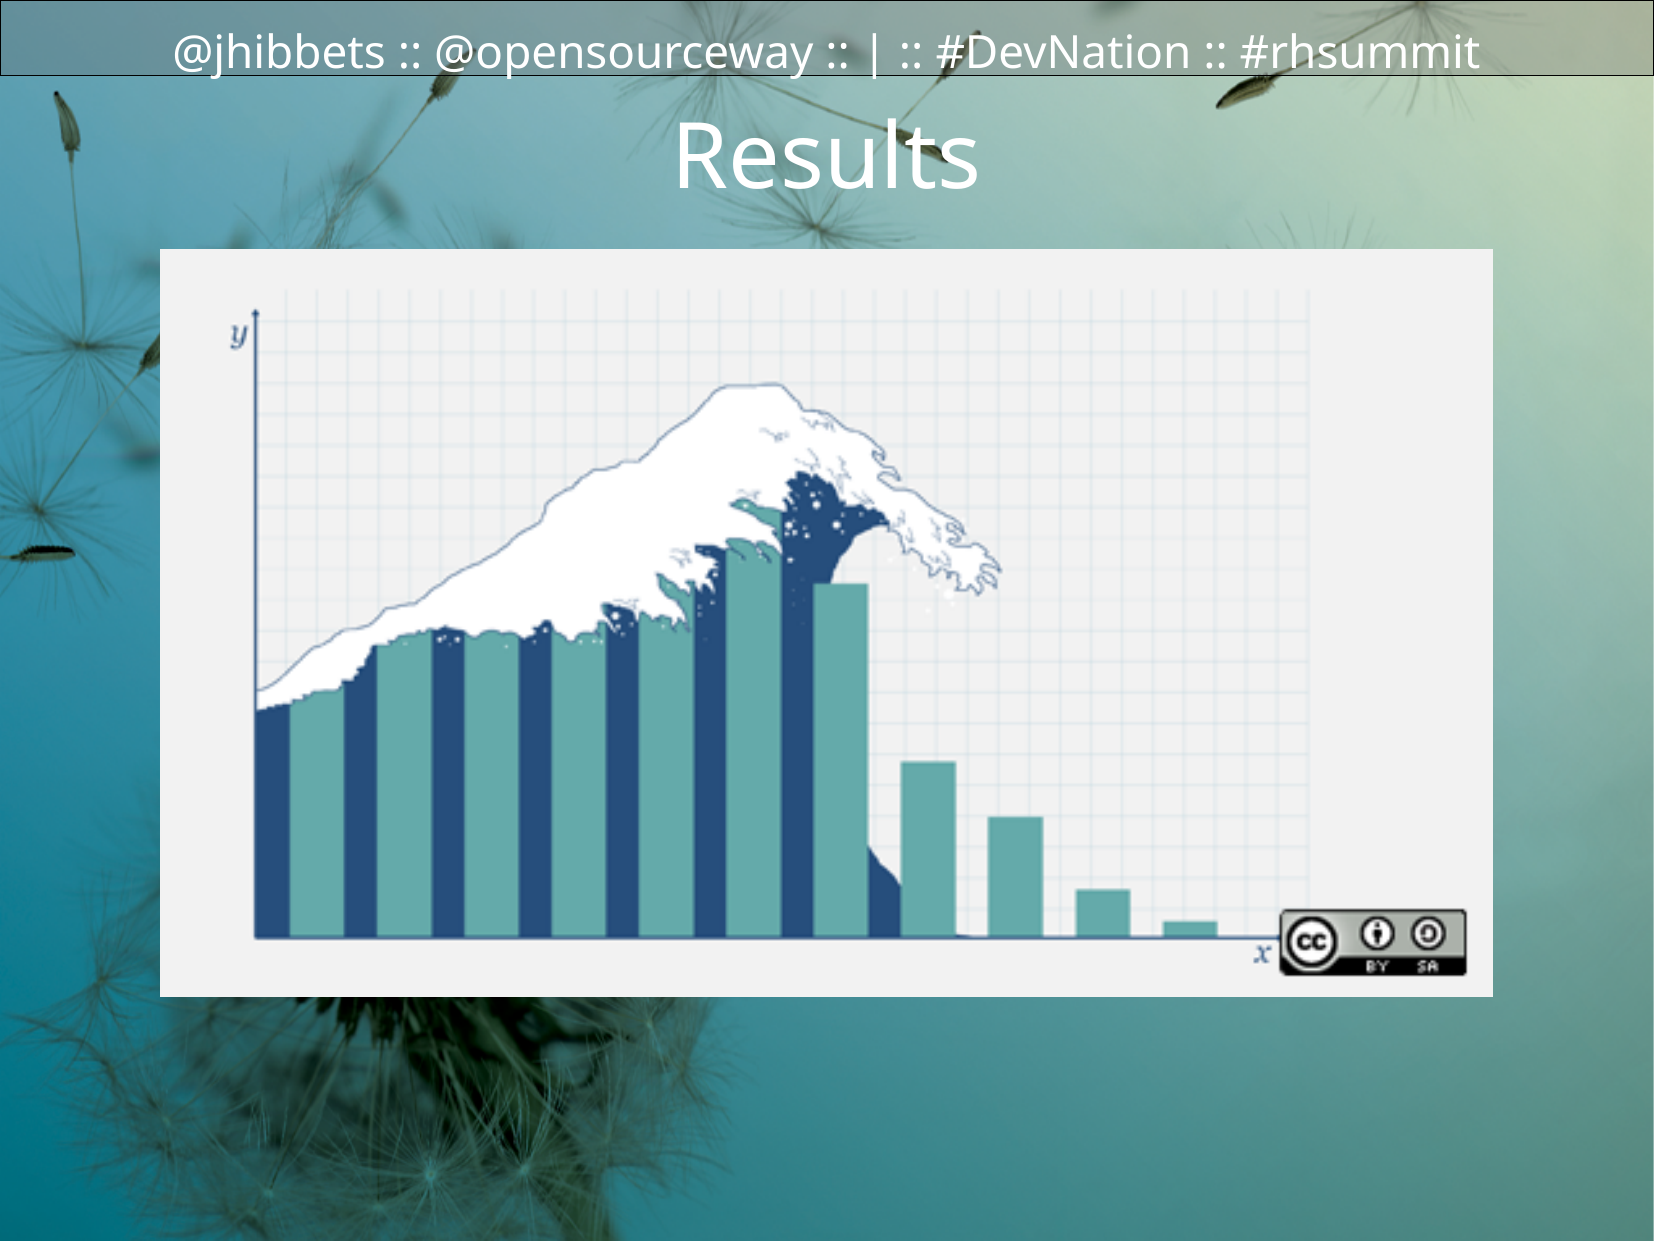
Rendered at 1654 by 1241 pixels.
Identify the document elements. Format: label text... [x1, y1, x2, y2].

title Results [82, 49, 1571, 257]
picture [0, 76, 1654, 1241]
